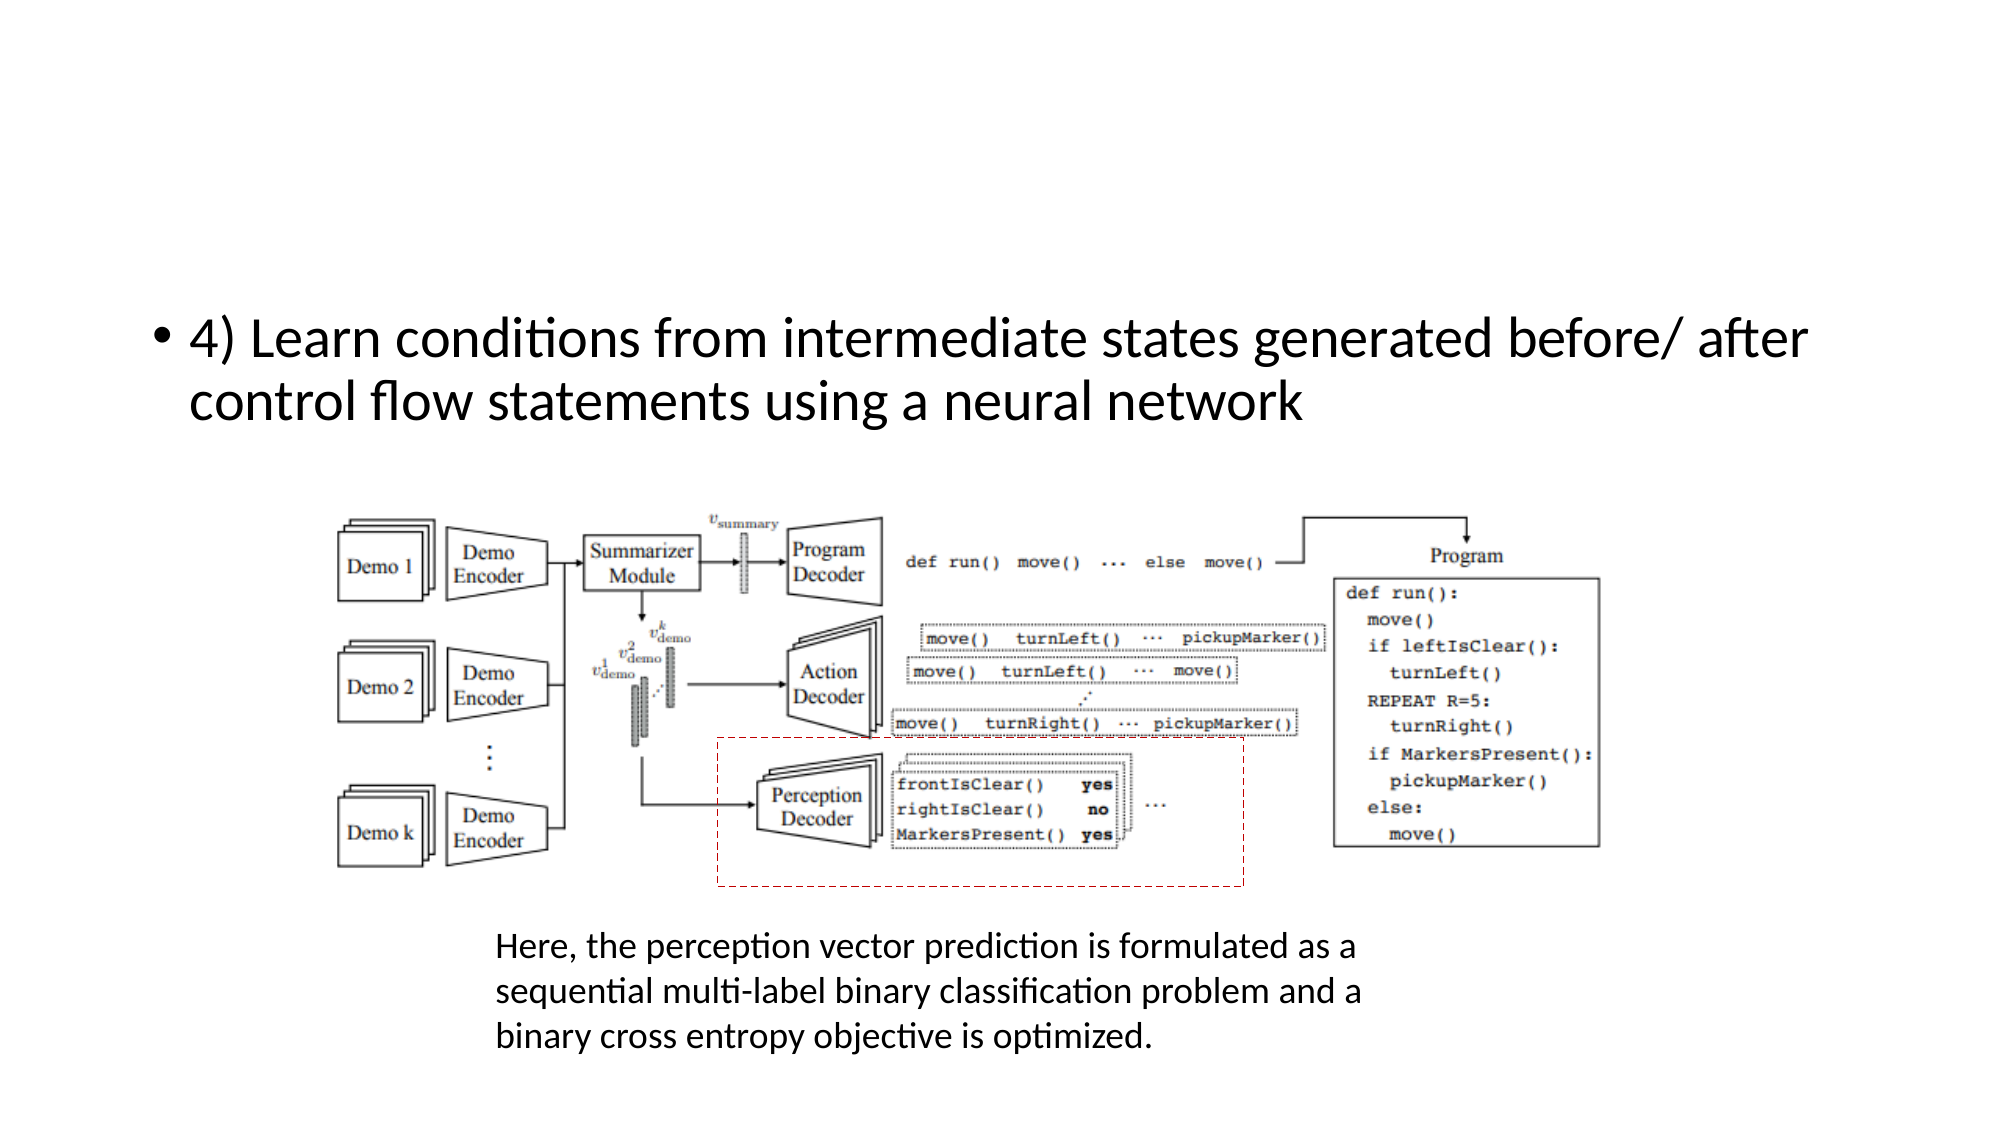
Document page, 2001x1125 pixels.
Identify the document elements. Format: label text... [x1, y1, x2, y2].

text_box Here, the perception vector prediction is formulated as a sequential multi-label binary classification problem and a binary cross entropy objective is optimized. [480, 913, 1481, 1064]
list 4) Learn conditions from intermediate states generated before/ after control flow statements using a neural network [137, 299, 1863, 1014]
